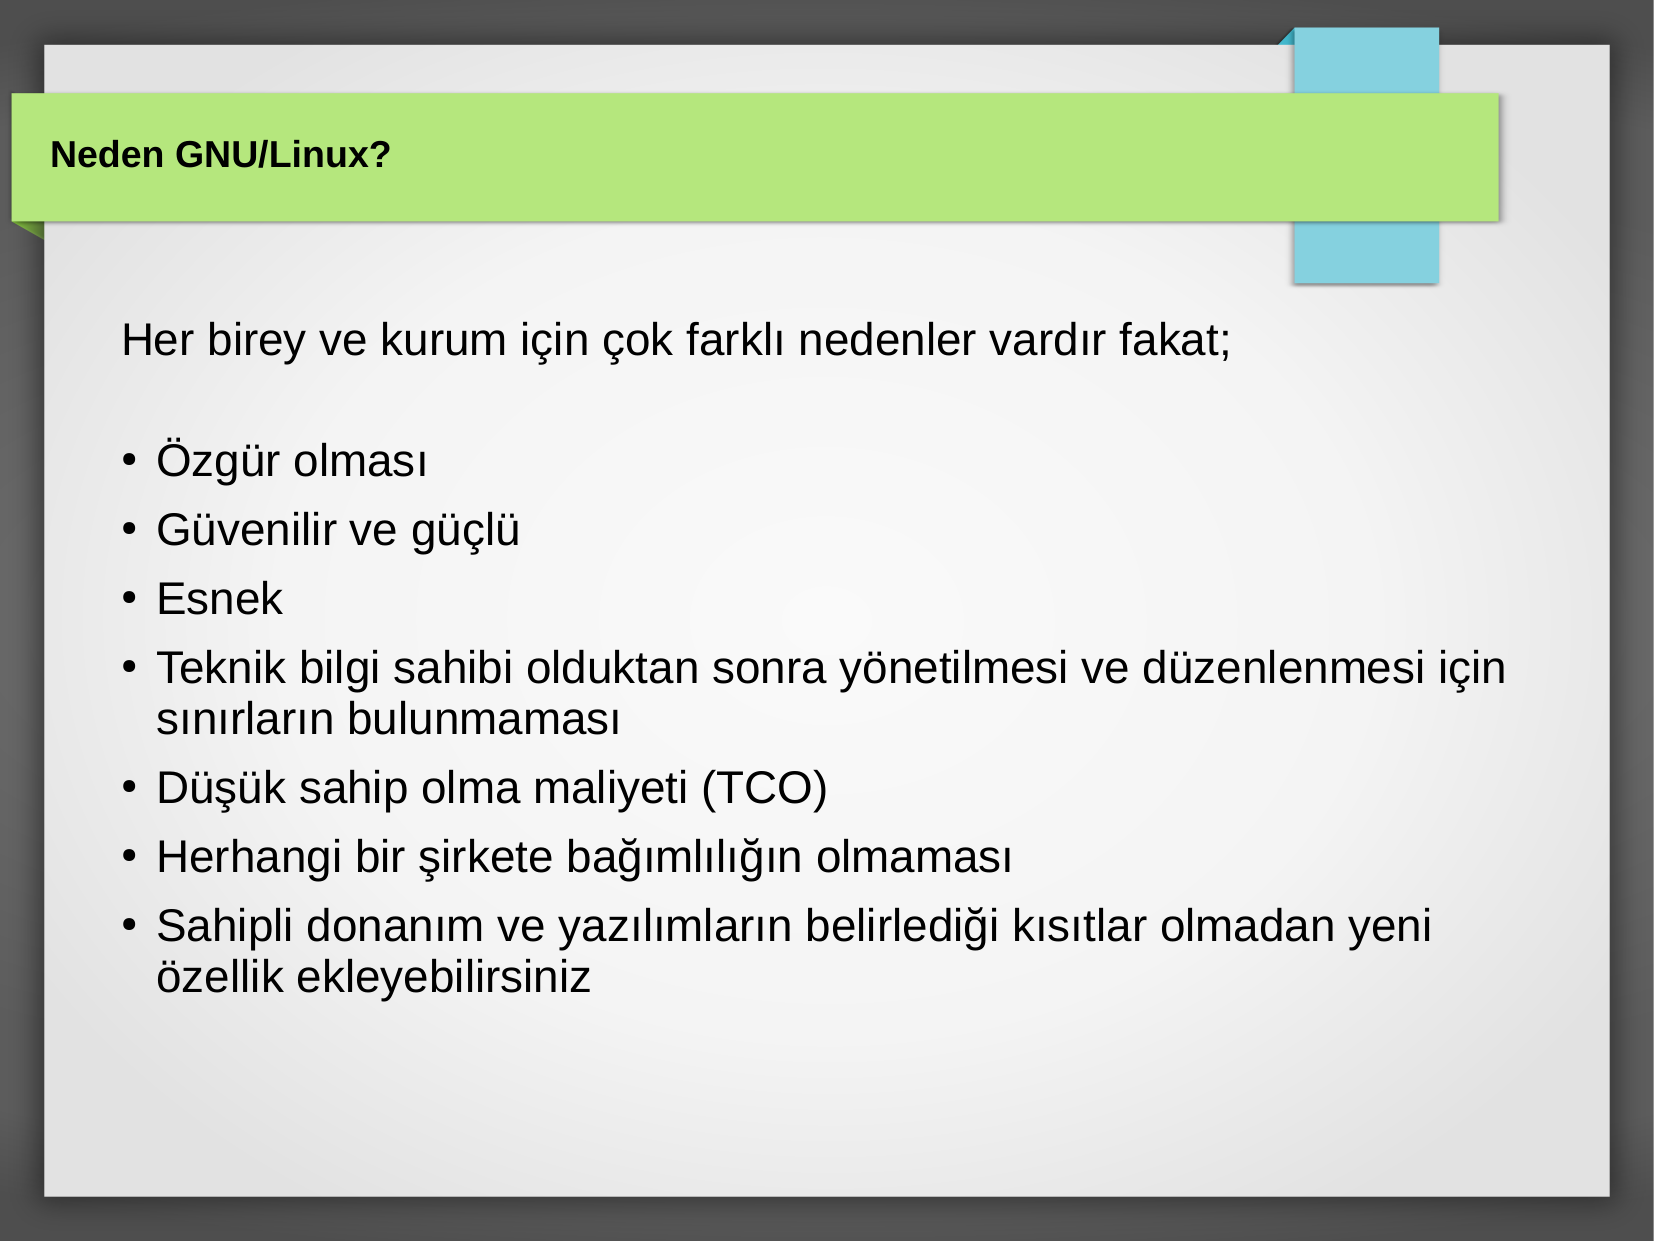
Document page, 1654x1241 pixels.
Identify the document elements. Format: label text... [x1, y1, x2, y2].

text_box Neden GNU/Linux? [35, 126, 1152, 202]
picture [0, 0, 1654, 1241]
text_box Her birey ve kurum için çok farklı nedenler vardır fakat; Özgür olması Güvenilir ve güçlü Esnek Teknik bilgi sahibi olduktan sonra yönetilmesi ve düzenlenmesi için sınırların bulunmaması Düşük sahip olma maliyeti (TCO) Herhangi bir şirkete bağımlılığın olmaması Sahipli donanım ve yazılımların belirlediği kısıtlar olmadan yeni özellik ekleyebilirsiniz [106, 307, 1536, 1241]
